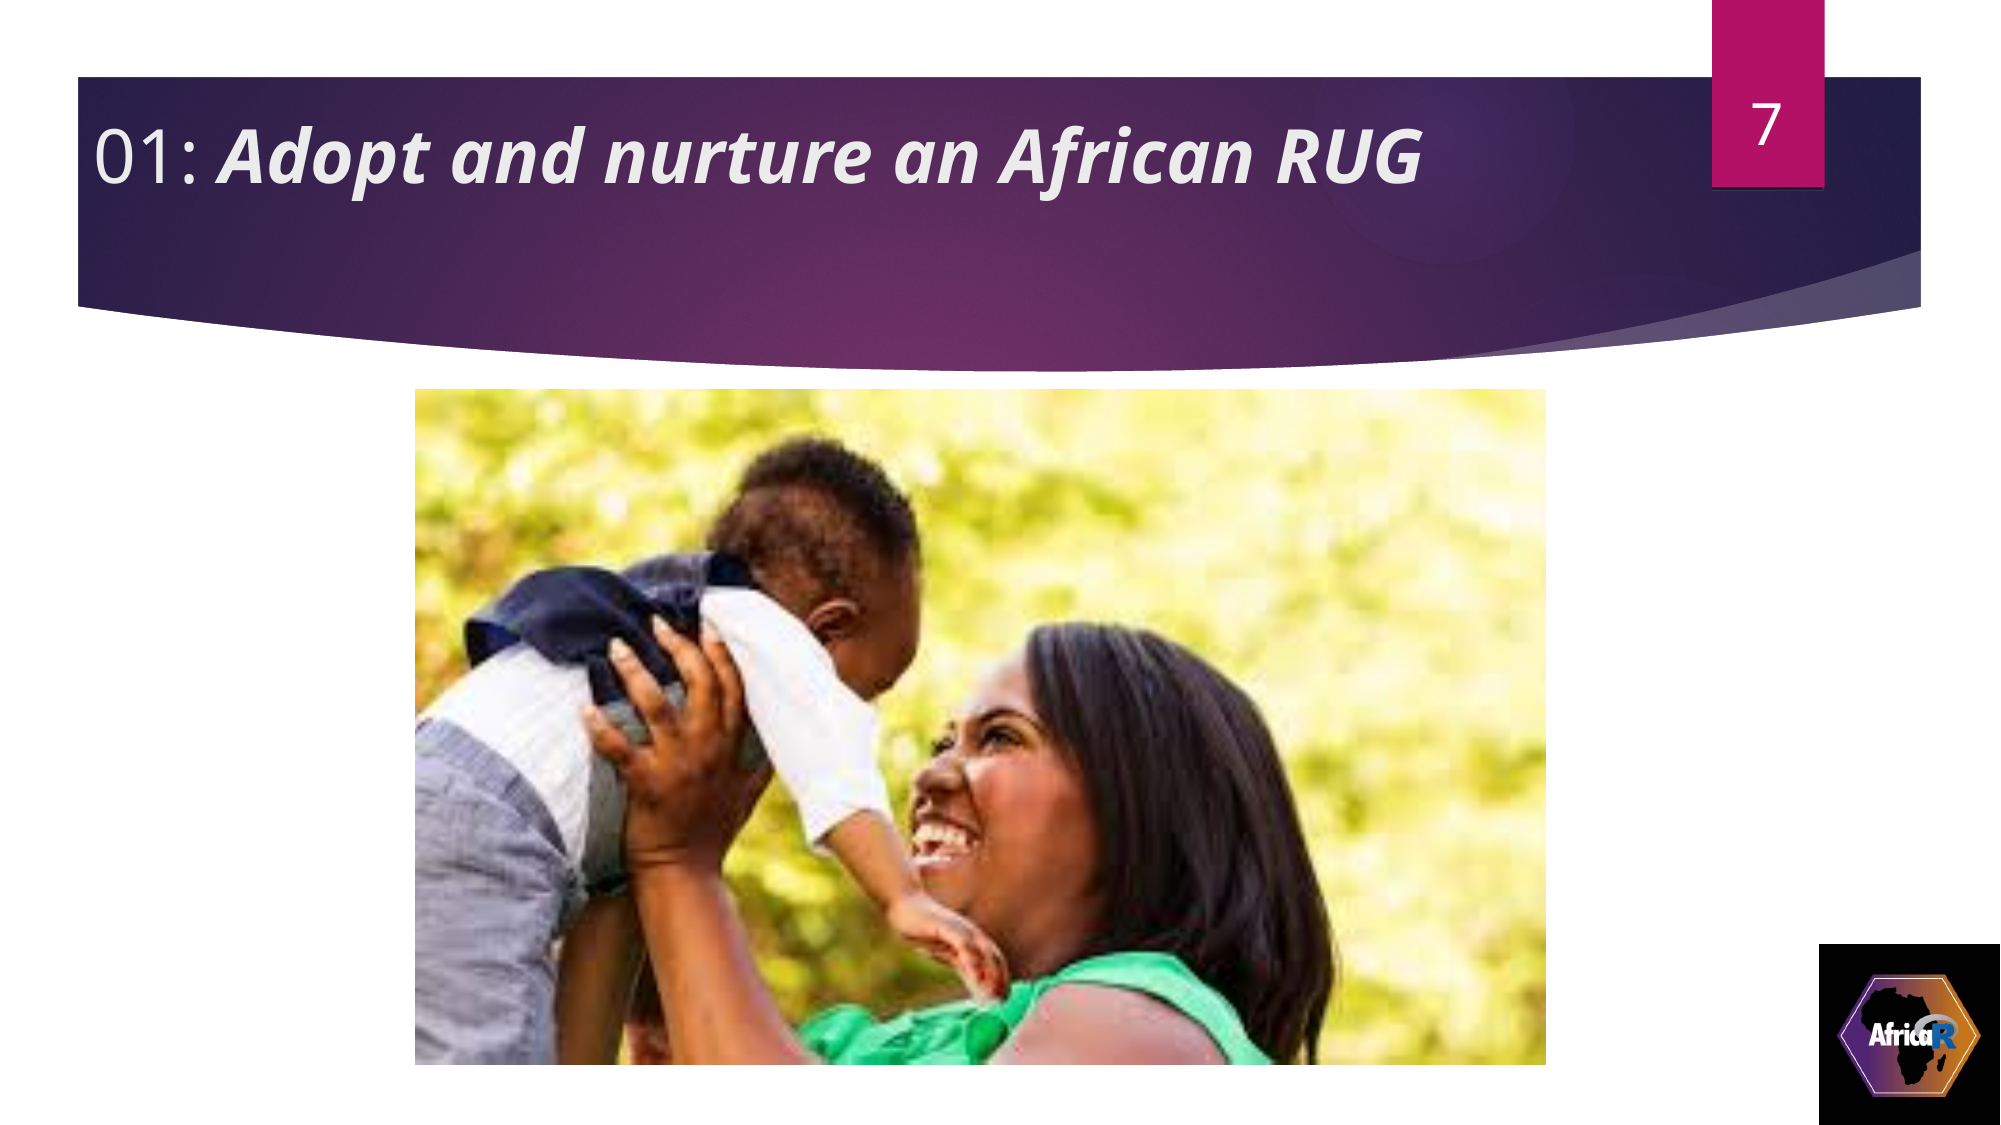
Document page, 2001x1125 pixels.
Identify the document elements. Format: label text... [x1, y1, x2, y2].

picture [1819, 944, 2000, 1125]
title 01: Adopt and nurture an African RUG [78, 109, 1582, 288]
picture [415, 389, 1546, 1065]
picture [79, 78, 1920, 371]
